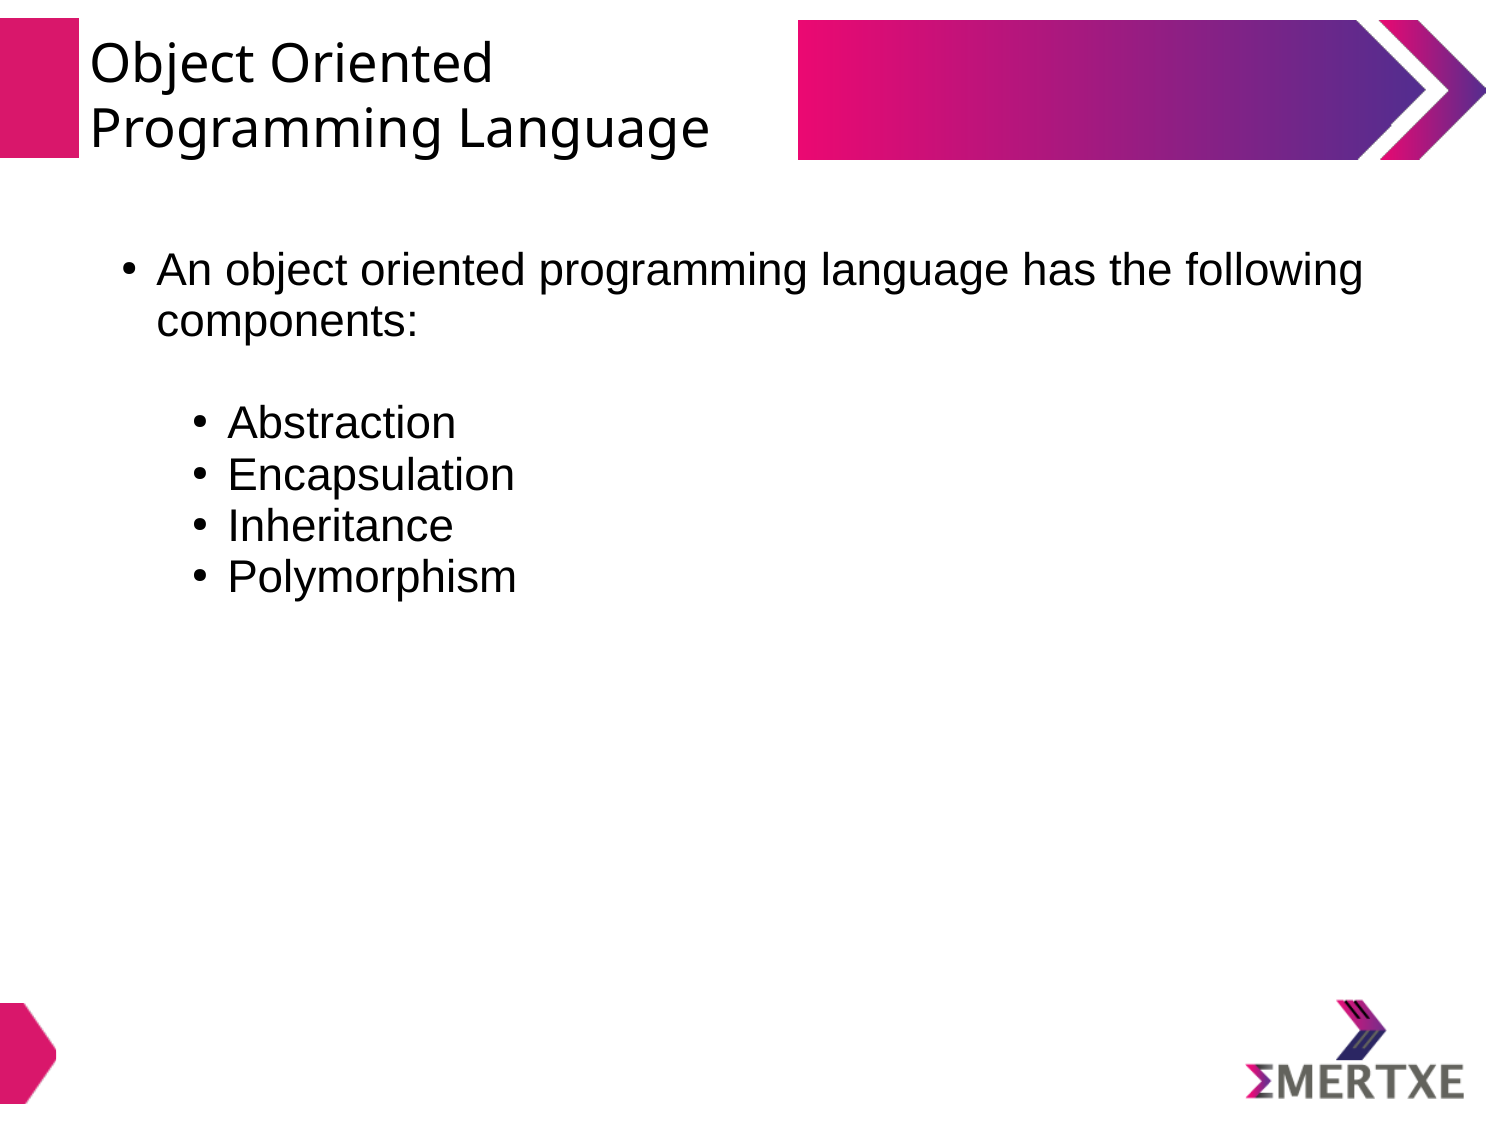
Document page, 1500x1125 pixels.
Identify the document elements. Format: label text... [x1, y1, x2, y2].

text_box An object oriented programming language has the following components: Abstraction Encapsulation Inheritance Polymorphism [106, 236, 1406, 652]
text_box Object Oriented Programming Language [75, 0, 1425, 188]
picture [1245, 996, 1465, 1099]
picture [1425, 20, 1486, 160]
